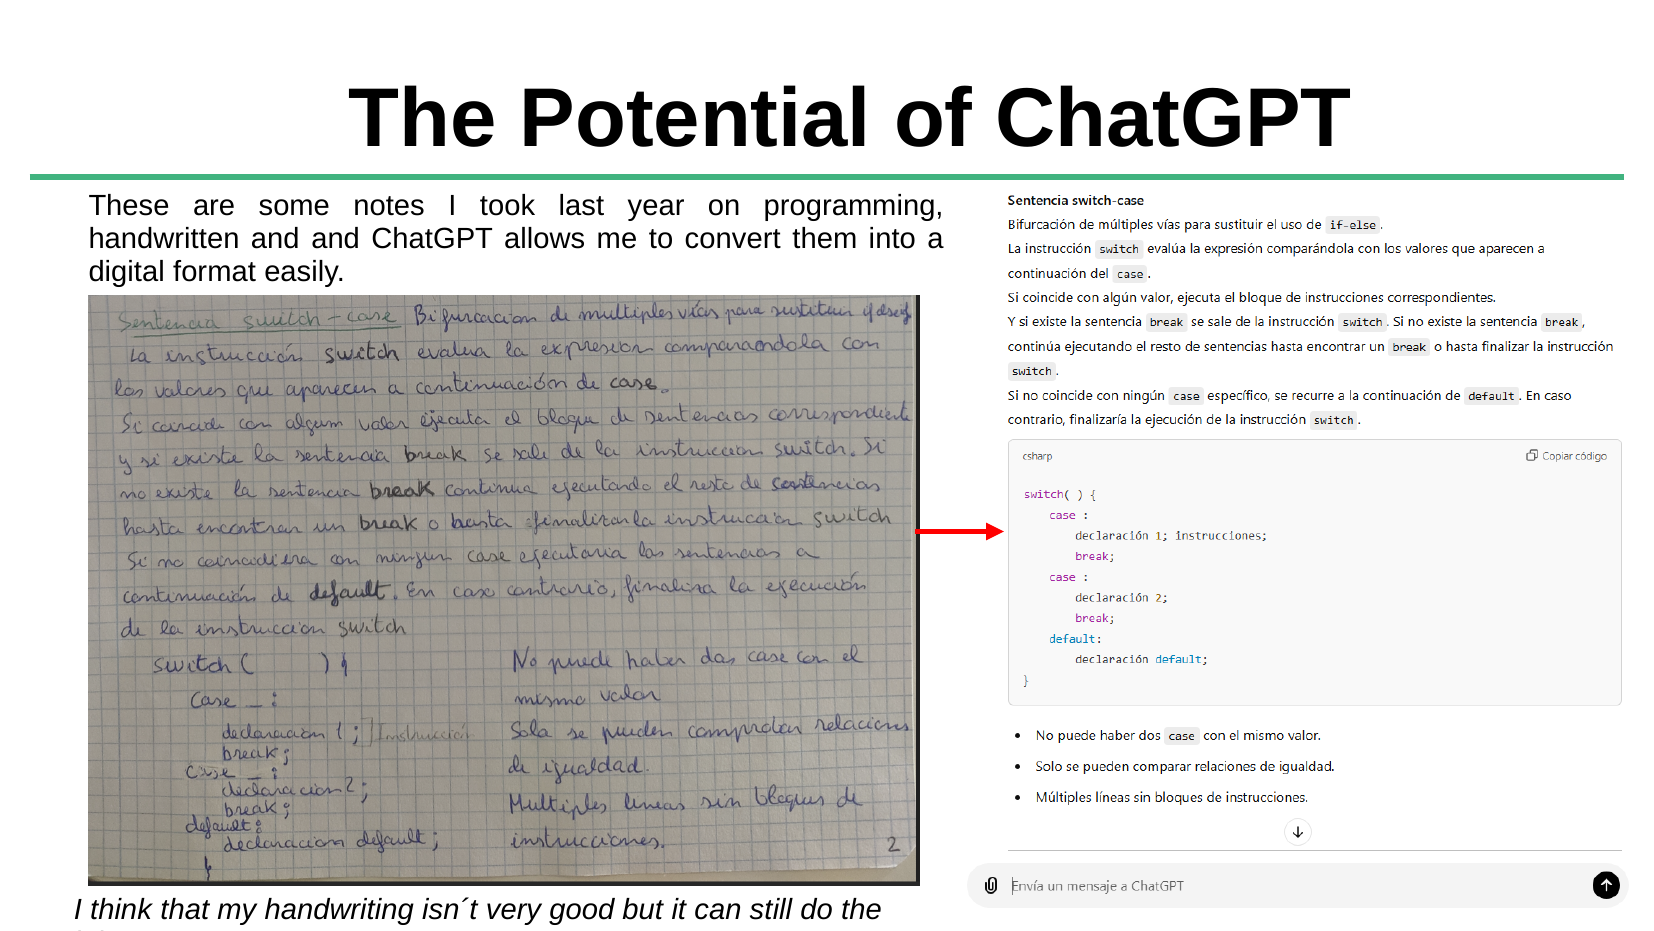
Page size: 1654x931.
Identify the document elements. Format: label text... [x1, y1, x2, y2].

list These are some notes I took last year on programming, handwritten and and ChatGPT allows me to convert them into a digital format easily. [88, 188, 945, 308]
text_box I think that my handwriting isn´t very good but it can still do the job [59, 885, 945, 931]
title The Potential of ChatGPT [50, 66, 1604, 170]
picture [88, 308, 920, 885]
picture [944, 177, 1650, 909]
